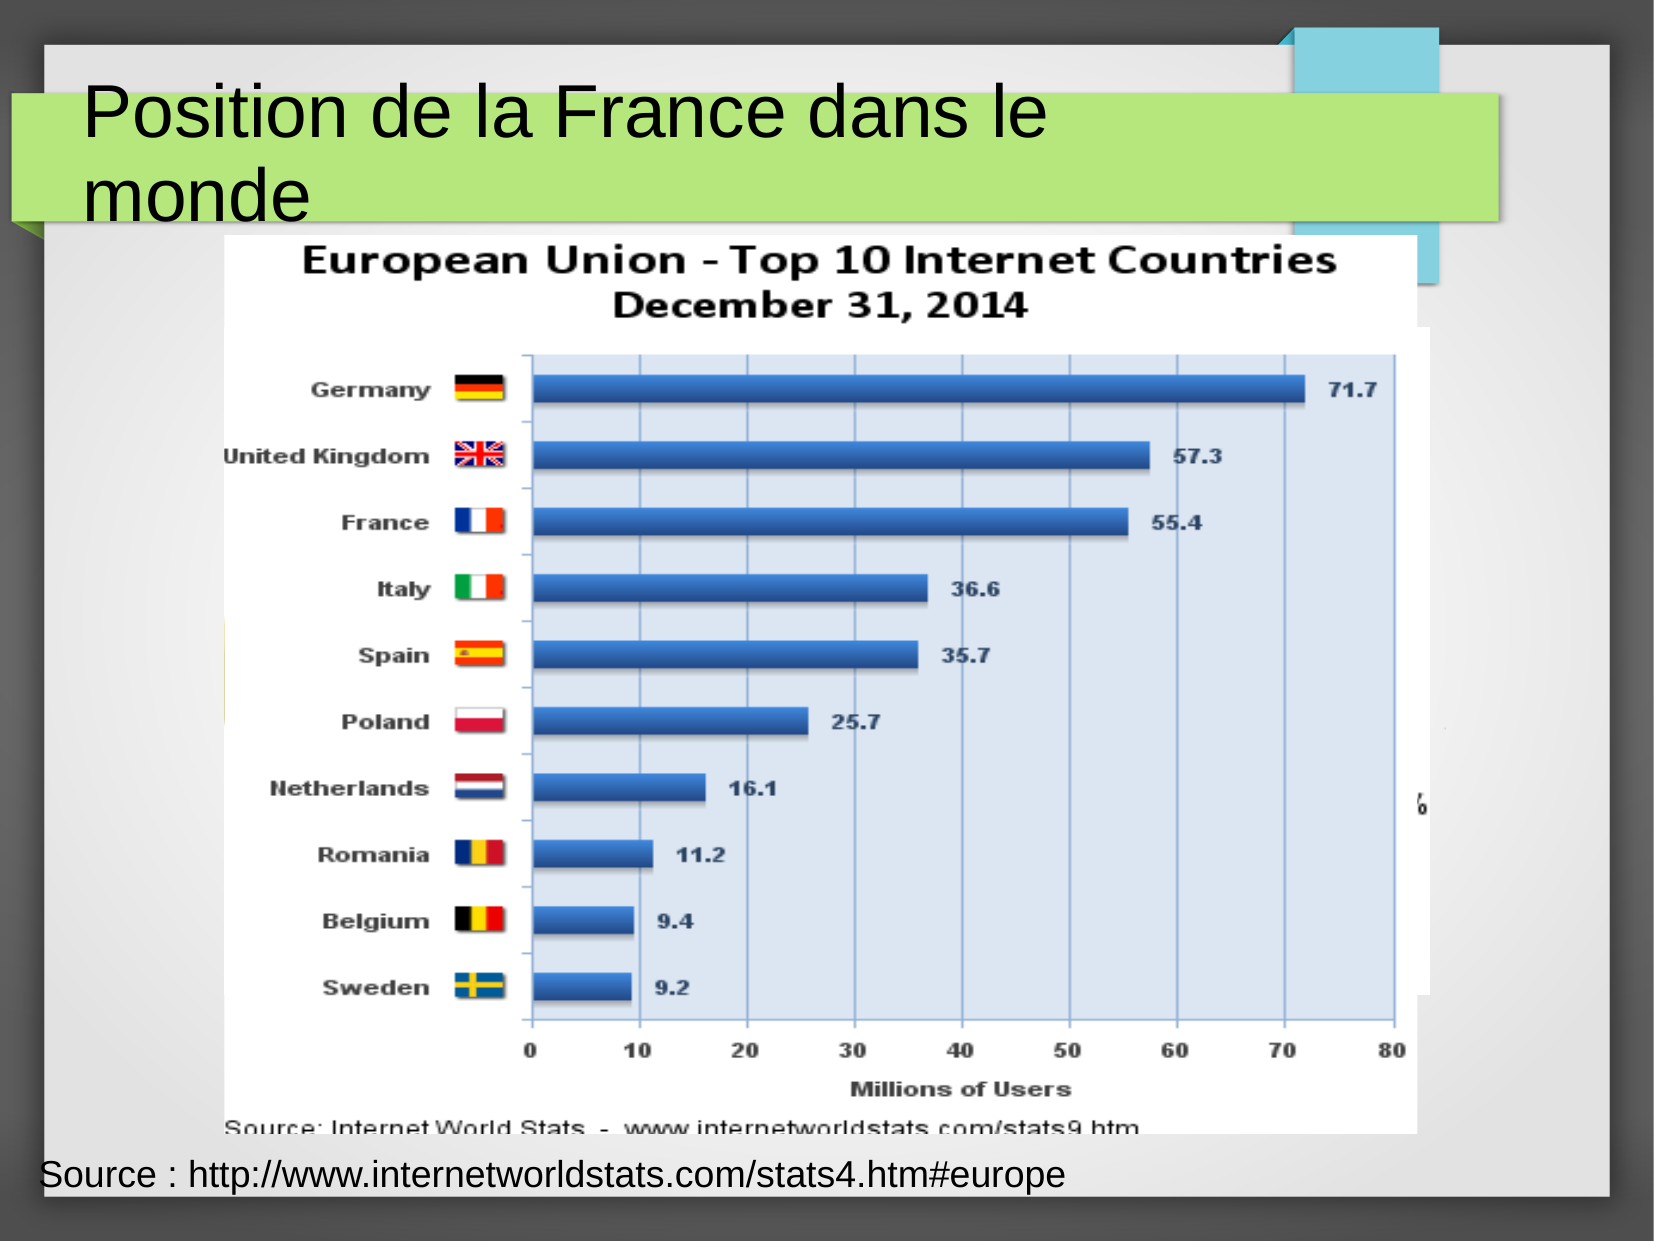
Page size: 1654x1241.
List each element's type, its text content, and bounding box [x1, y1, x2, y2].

title Position de la France dans le monde [82, 69, 1264, 238]
picture [0, 0, 1654, 1241]
text_box Source : http://www.internetworldstats.com/stats4.htm#europe [23, 1145, 1099, 1203]
